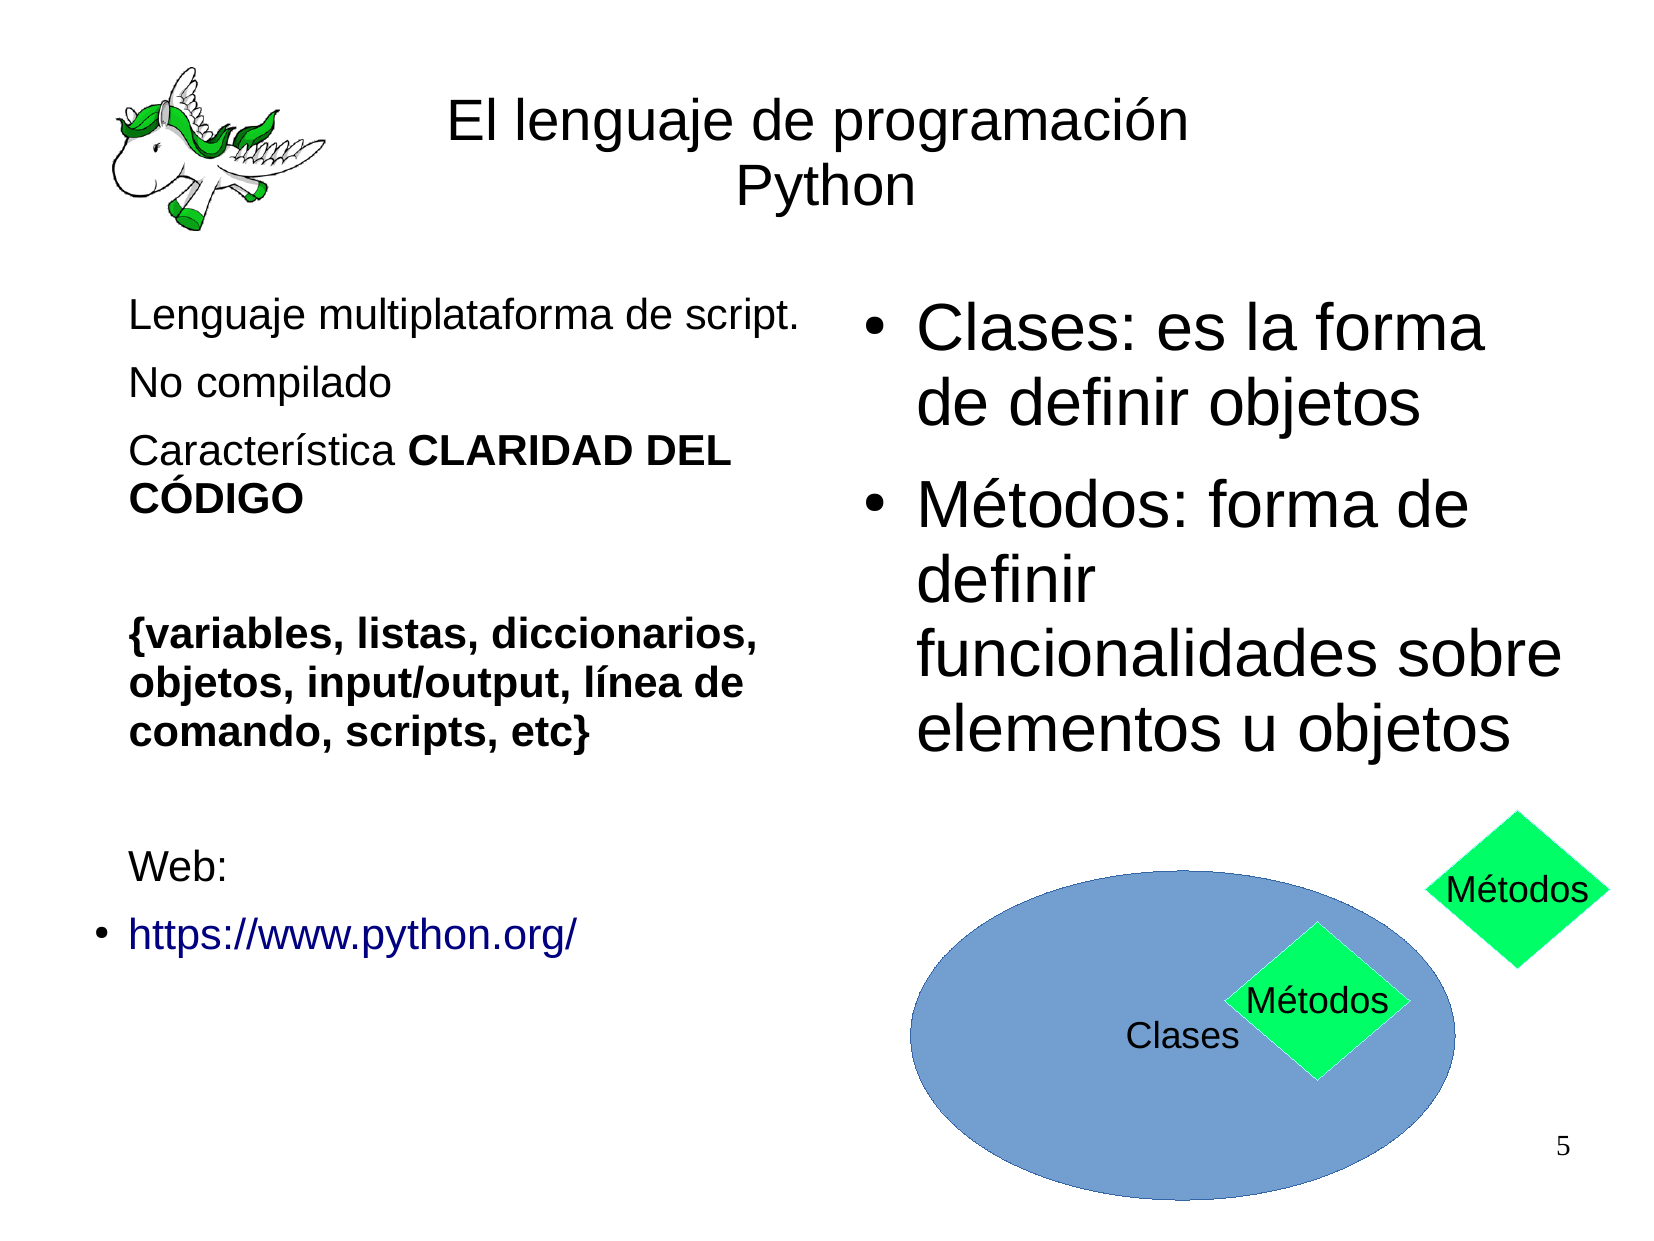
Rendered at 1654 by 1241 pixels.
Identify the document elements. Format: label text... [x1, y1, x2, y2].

text_box Métodos [1424, 809, 1611, 969]
list Clases: es la forma de definir objetos [845, 290, 1572, 466]
text_box Métodos [1224, 921, 1411, 1081]
list Métodos: forma de definir funcionalidades sobre elementos u objetos [845, 466, 1572, 811]
picture [76, 58, 361, 241]
text_box Clases [910, 870, 1456, 1201]
list Lenguaje multiplataforma de script. No compilado Característica CLARIDAD DEL CÓDIGO {variables, listas, diccionarios, objetos, input/output, línea de comando, scripts, etc} Web: https://www.python.org/ [82, 290, 809, 1010]
title El lenguaje de programación Python [82, 49, 1571, 257]
